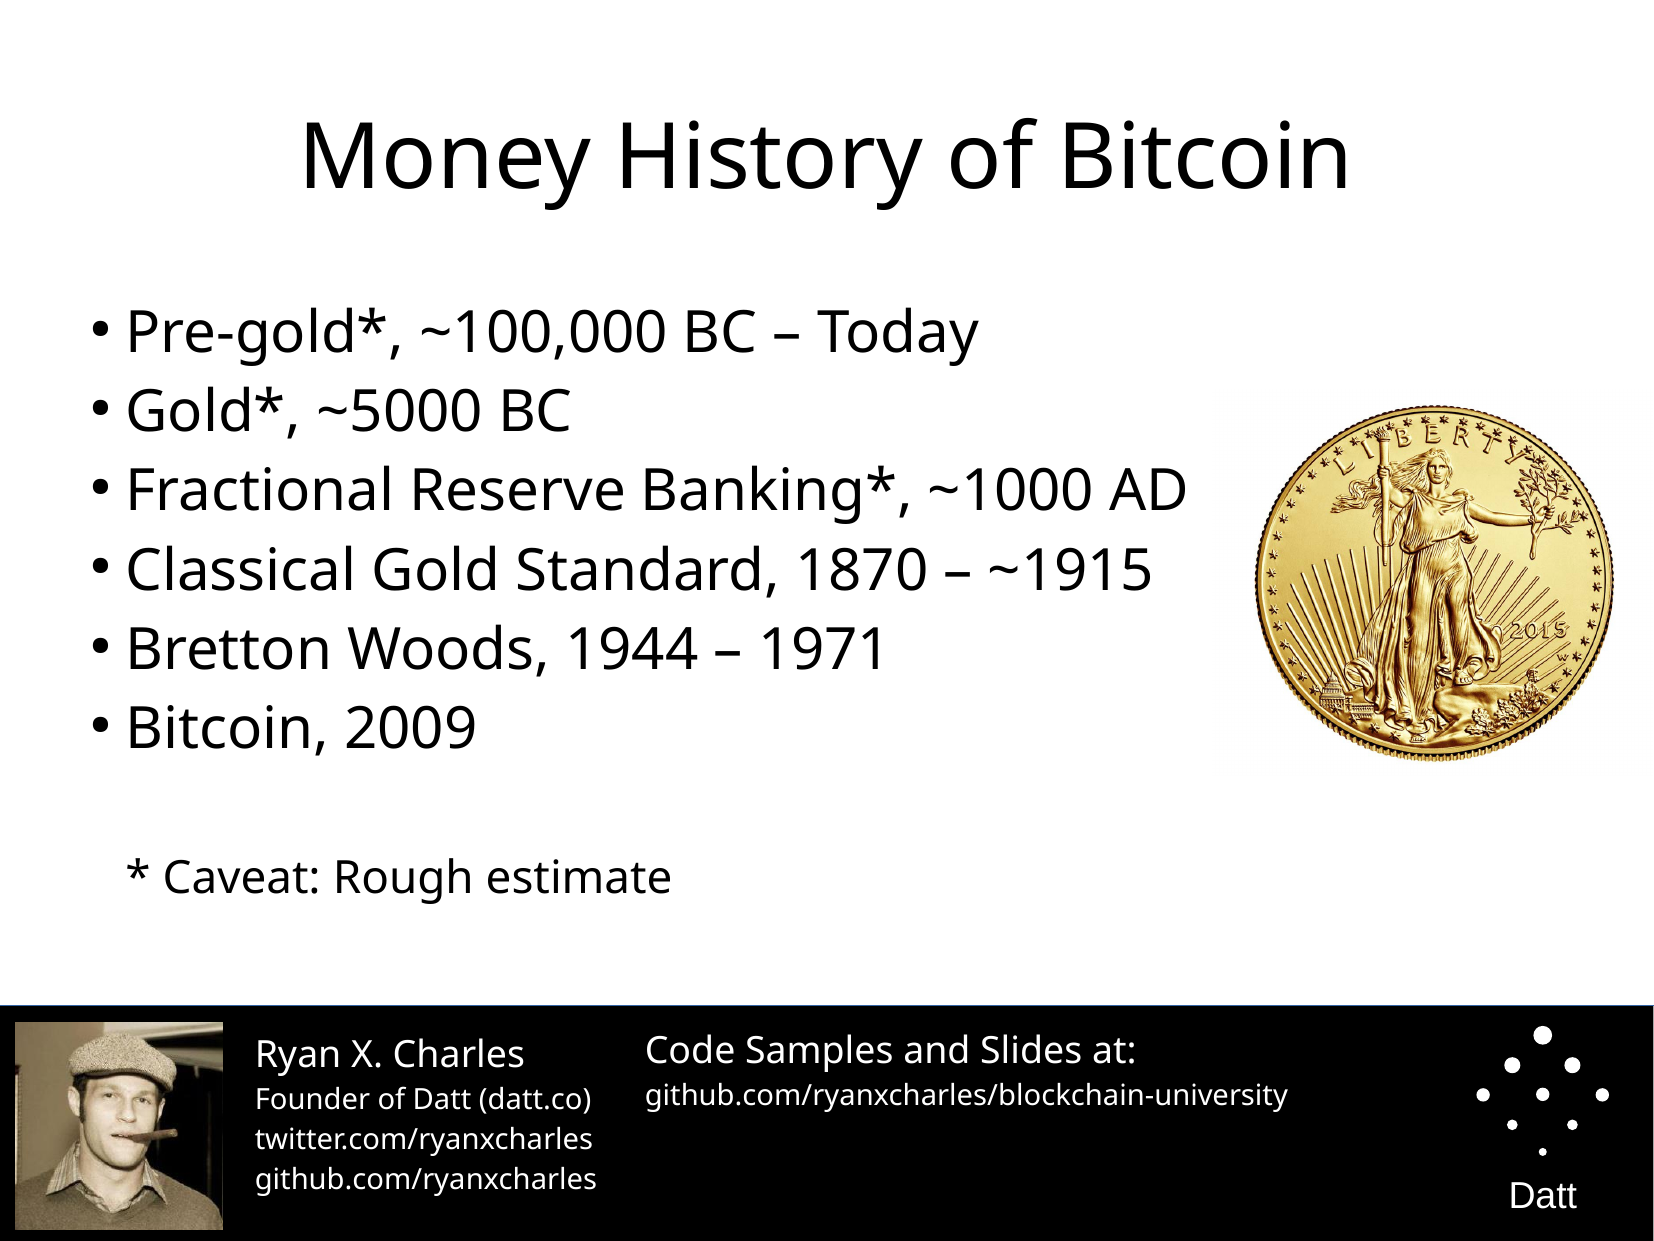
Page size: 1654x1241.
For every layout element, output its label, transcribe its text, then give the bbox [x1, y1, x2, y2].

picture [1475, 1023, 1611, 1159]
text_box Ryan X. Charles Founder of Datt (datt.co) twitter.com/ryanxcharles github.com/ryanxcharles [240, 1020, 976, 1241]
text_box Code Samples and Slides at: github.com/ryanxcharles/blockchain-university [630, 1015, 1403, 1156]
picture [1212, 389, 1654, 776]
text_box Datt [1452, 1167, 1633, 1241]
text_box [0, 1005, 1654, 1241]
picture [15, 1022, 223, 1231]
title Money History of Bitcoin [82, 49, 1571, 257]
text_box Pre-gold*, ~100,000 BC – Today Gold*, ~5000 BC Fractional Reserve Banking*, ~1000 AD Classical Gold Standard, 1870 – ~1915 Bretton Woods, 1944 – 1971 Bitcoin, 2009 * Caveat: Rough estimate [90, 290, 1216, 990]
